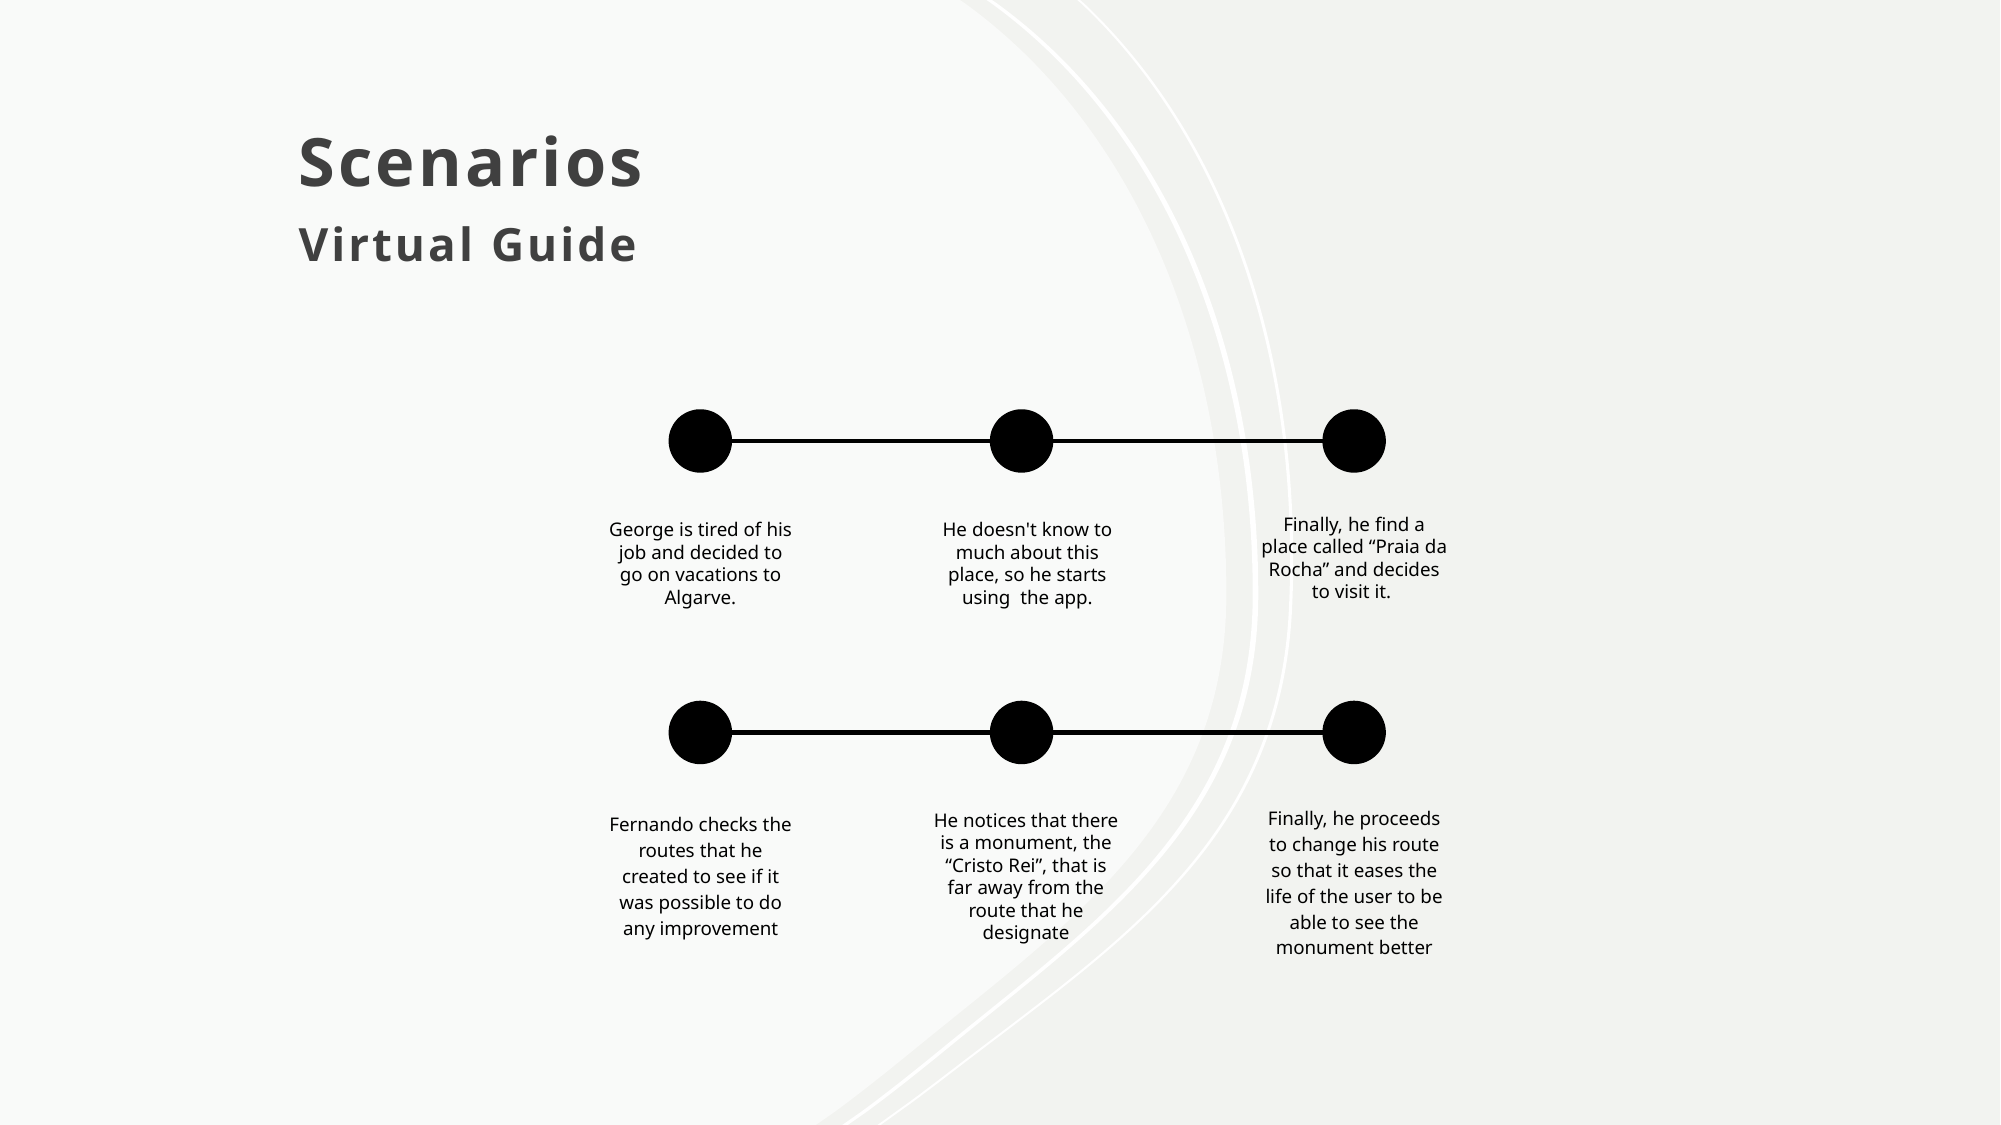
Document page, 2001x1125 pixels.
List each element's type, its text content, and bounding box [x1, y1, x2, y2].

text_box Finally, he proceeds to change his route so that it eases the life of the user to be able to see the monument better [1243, 788, 1465, 1001]
text_box Fernando checks the routes that he created to see if it was possible to do any improvement [590, 794, 811, 981]
text_box Finally, he find a place called “Praia da Rocha” and decides to visit it. [1243, 497, 1465, 619]
text_box [0, 0, 2000, 1125]
text_box He notices that there is a monument, the “Cristo Rei”, that is far away from the route that he designate [915, 793, 1137, 938]
text_box He doesn't know to much about this place, so he starts using the app. [916, 502, 1138, 625]
text_box George is tired of his job and decided to go on vacations to Algarve. [590, 502, 811, 625]
text_box Scenarios Virtual Guide [280, 65, 1720, 287]
